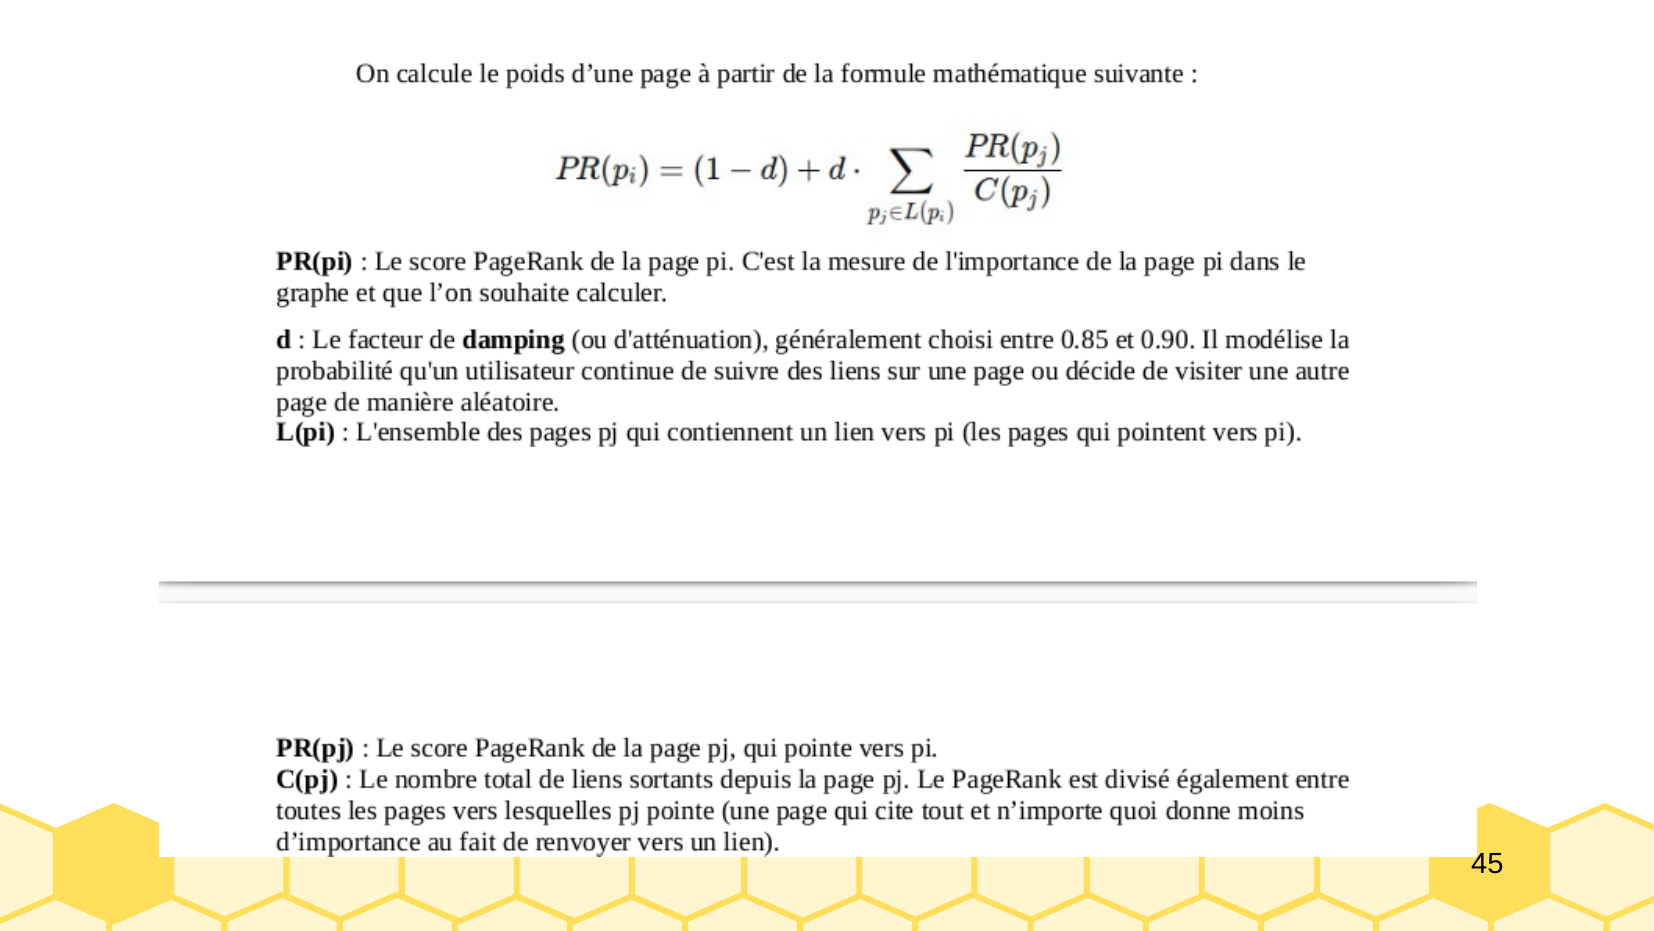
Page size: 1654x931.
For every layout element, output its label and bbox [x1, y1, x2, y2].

picture [159, 48, 1477, 857]
